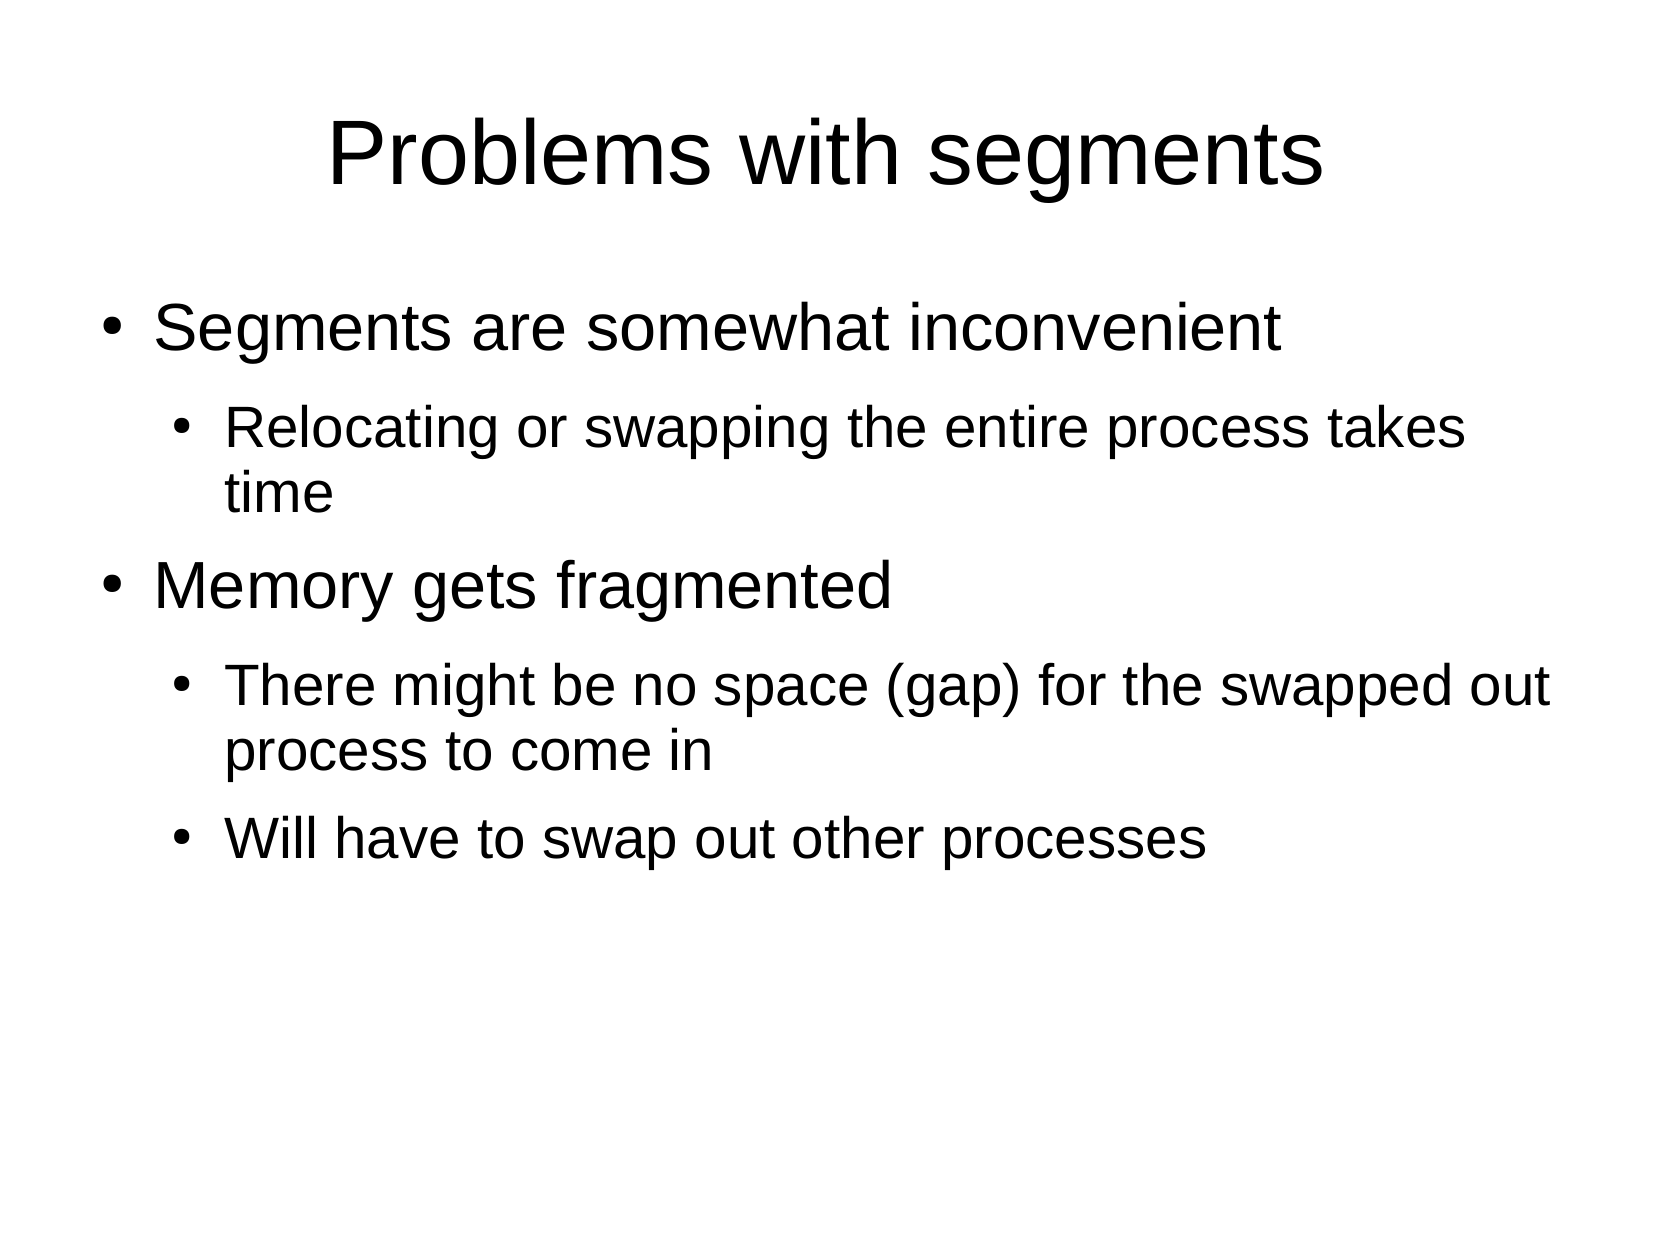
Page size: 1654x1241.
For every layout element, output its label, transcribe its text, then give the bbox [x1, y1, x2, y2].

list Segments are somewhat inconvenient Relocating or swapping the entire process takes time Memory gets fragmented There might be no space (gap) for the swapped out process to come in Will have to swap out other processes [82, 290, 1571, 1010]
title Problems with segments [82, 49, 1571, 257]
